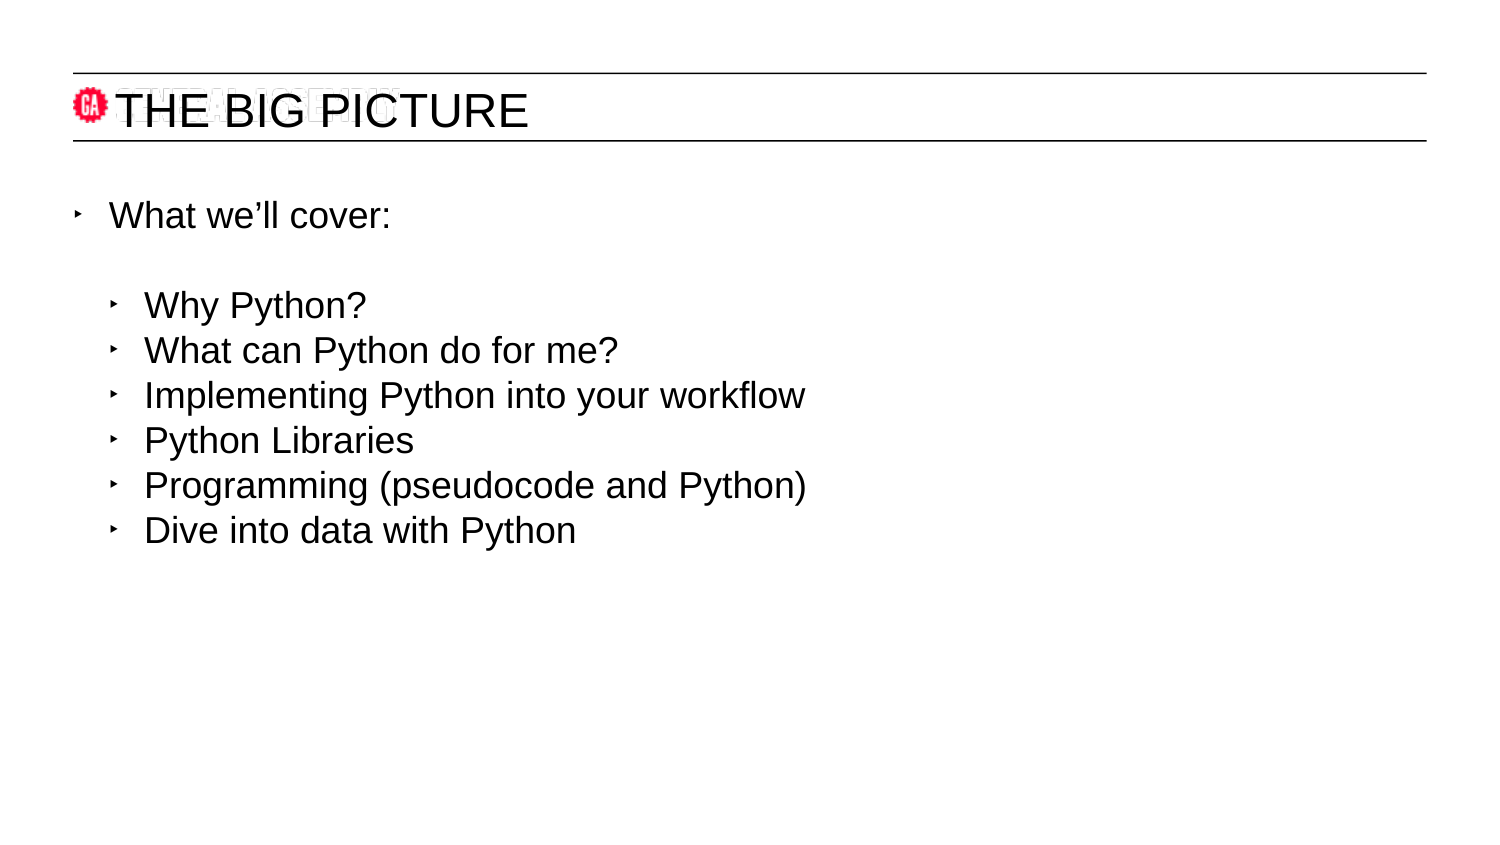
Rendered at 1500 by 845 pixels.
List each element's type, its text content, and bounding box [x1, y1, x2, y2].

text_box What we’ll cover: Why Python? What can Python do for me? Implementing Python into your workflow Python Libraries Programming (pseudocode and Python) Dive into data with Python [73, 146, 1427, 844]
picture [73, 87, 114, 123]
text_box THE BIG PICTURE [114, 79, 1005, 129]
